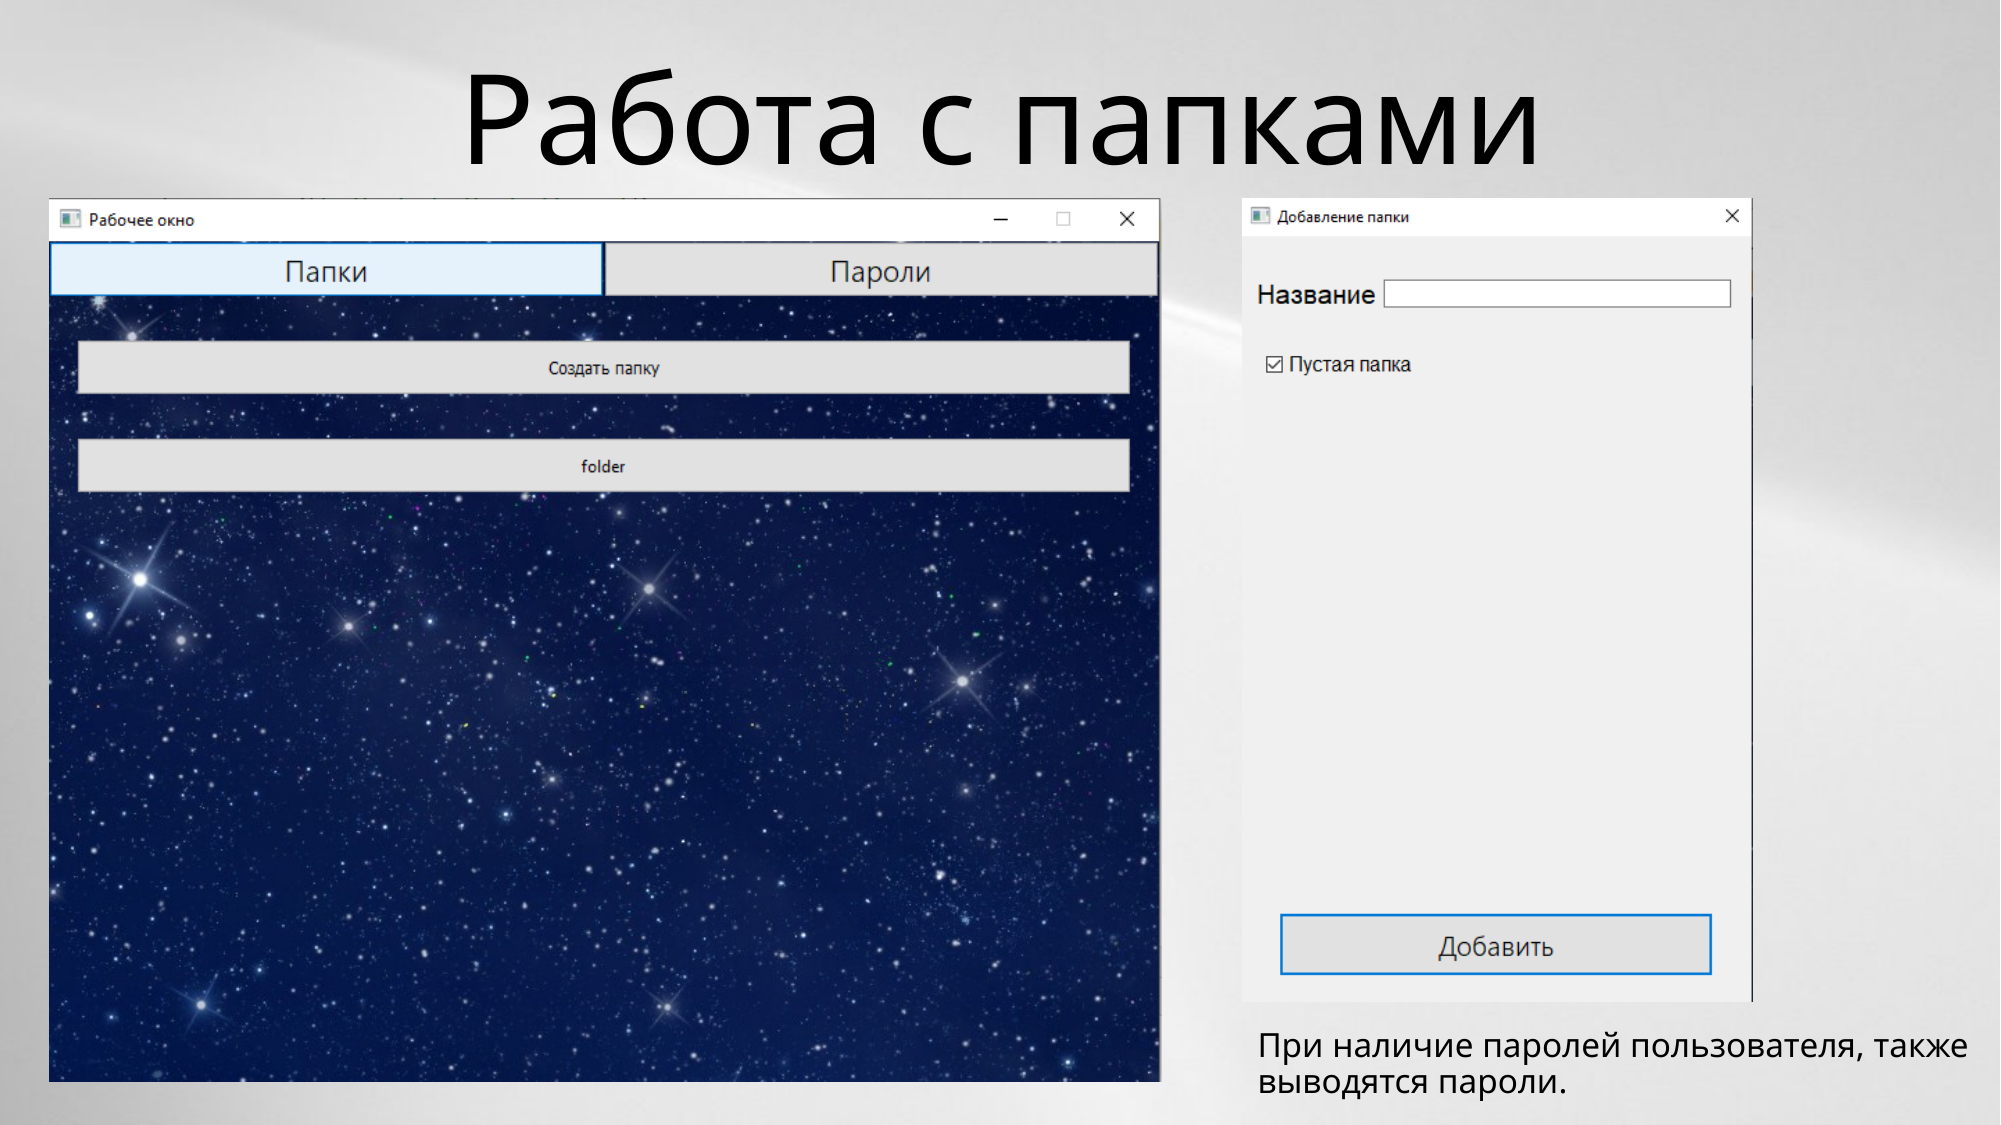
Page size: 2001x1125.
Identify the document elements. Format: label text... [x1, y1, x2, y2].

picture [0, 0, 2000, 1125]
title Работа с папками [252, 0, 1753, 200]
subtitle При наличие паролей пользователя, также выводятся пароли. [1242, 1021, 2000, 1125]
